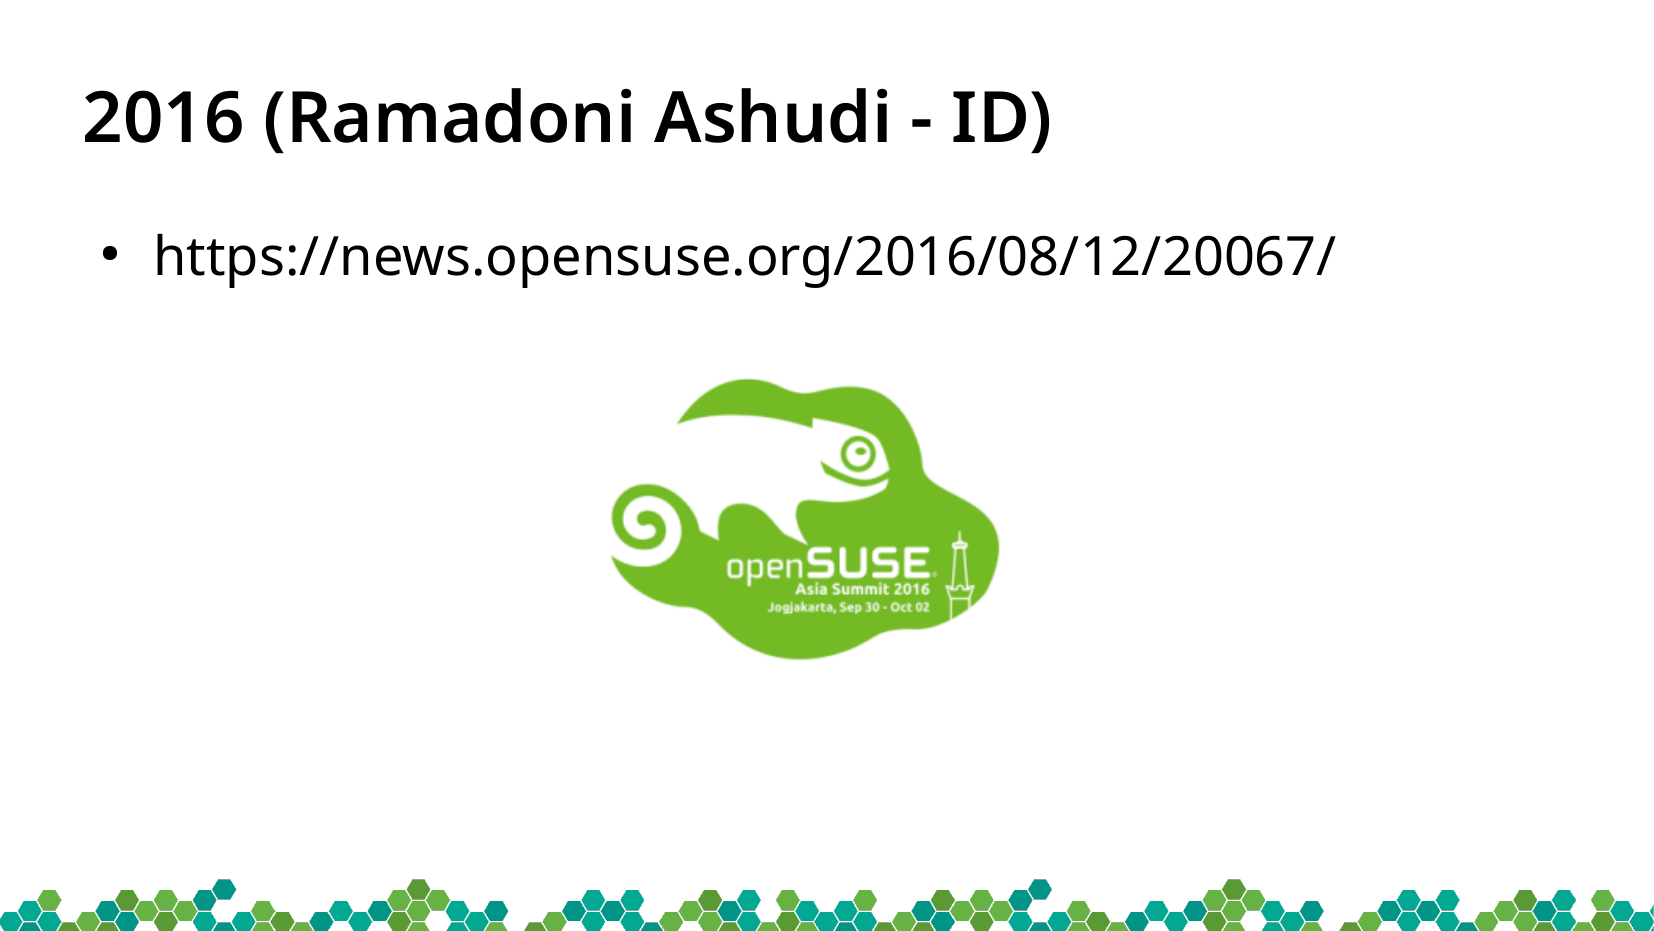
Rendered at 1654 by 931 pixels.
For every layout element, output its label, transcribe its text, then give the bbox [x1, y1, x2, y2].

title 2016 (Ramadoni Ashudi - ID) [82, 37, 1571, 193]
list https://news.opensuse.org/2016/08/12/20067/ [82, 217, 1571, 855]
picture [591, 362, 1062, 675]
picture [0, 871, 1654, 931]
